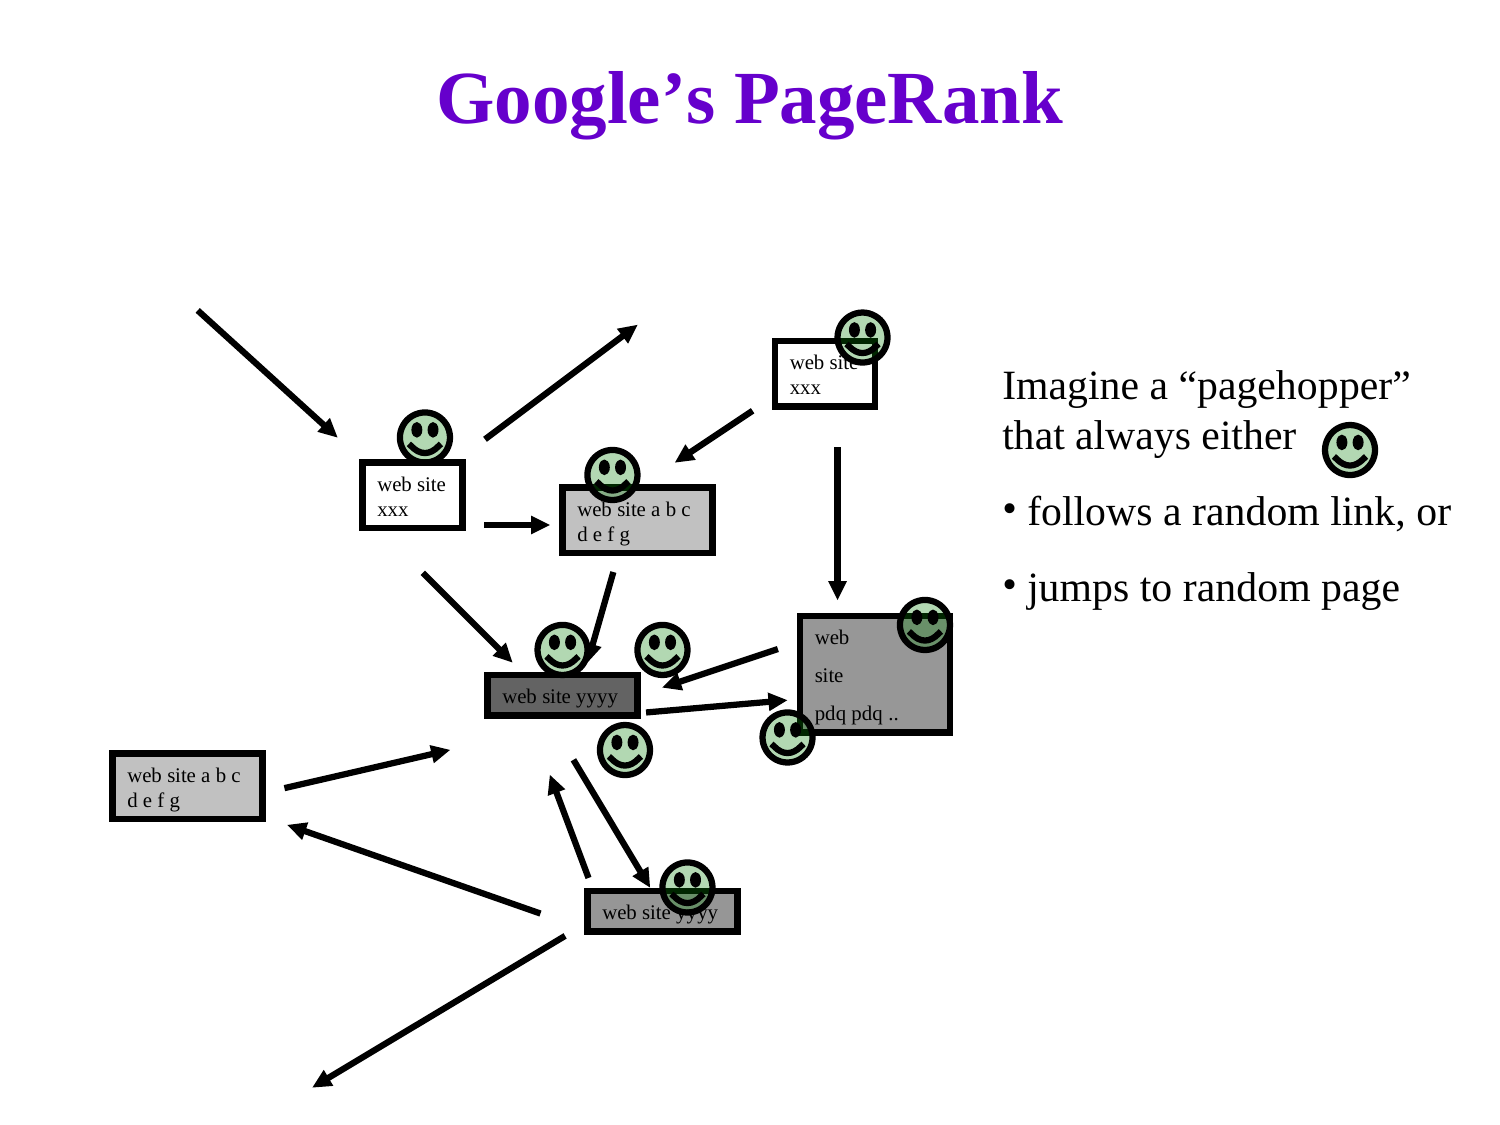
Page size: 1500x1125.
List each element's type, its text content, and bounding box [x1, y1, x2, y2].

text_box web site yyyy [587, 891, 738, 932]
title Google’s PageRank [112, 0, 1388, 188]
text_box [837, 312, 888, 363]
text_box [399, 412, 451, 463]
text_box web site yyyy [487, 675, 638, 716]
text_box [537, 624, 588, 676]
text_box web site pdq pdq .. [800, 616, 951, 733]
text_box web site a b c d e f g [562, 487, 713, 553]
text_box web site xxx [774, 341, 876, 407]
text_box [637, 624, 688, 676]
text_box [587, 449, 638, 501]
text_box web site a b c d e f g [112, 753, 263, 820]
text_box web site xxx [362, 462, 463, 528]
text_box [762, 712, 813, 763]
text_box [662, 862, 713, 913]
text_box Imagine a “pagehopper” that always either follows a random link, or jumps to random page [987, 349, 1476, 618]
text_box [1325, 425, 1376, 476]
text_box [599, 725, 651, 776]
text_box [899, 599, 951, 651]
